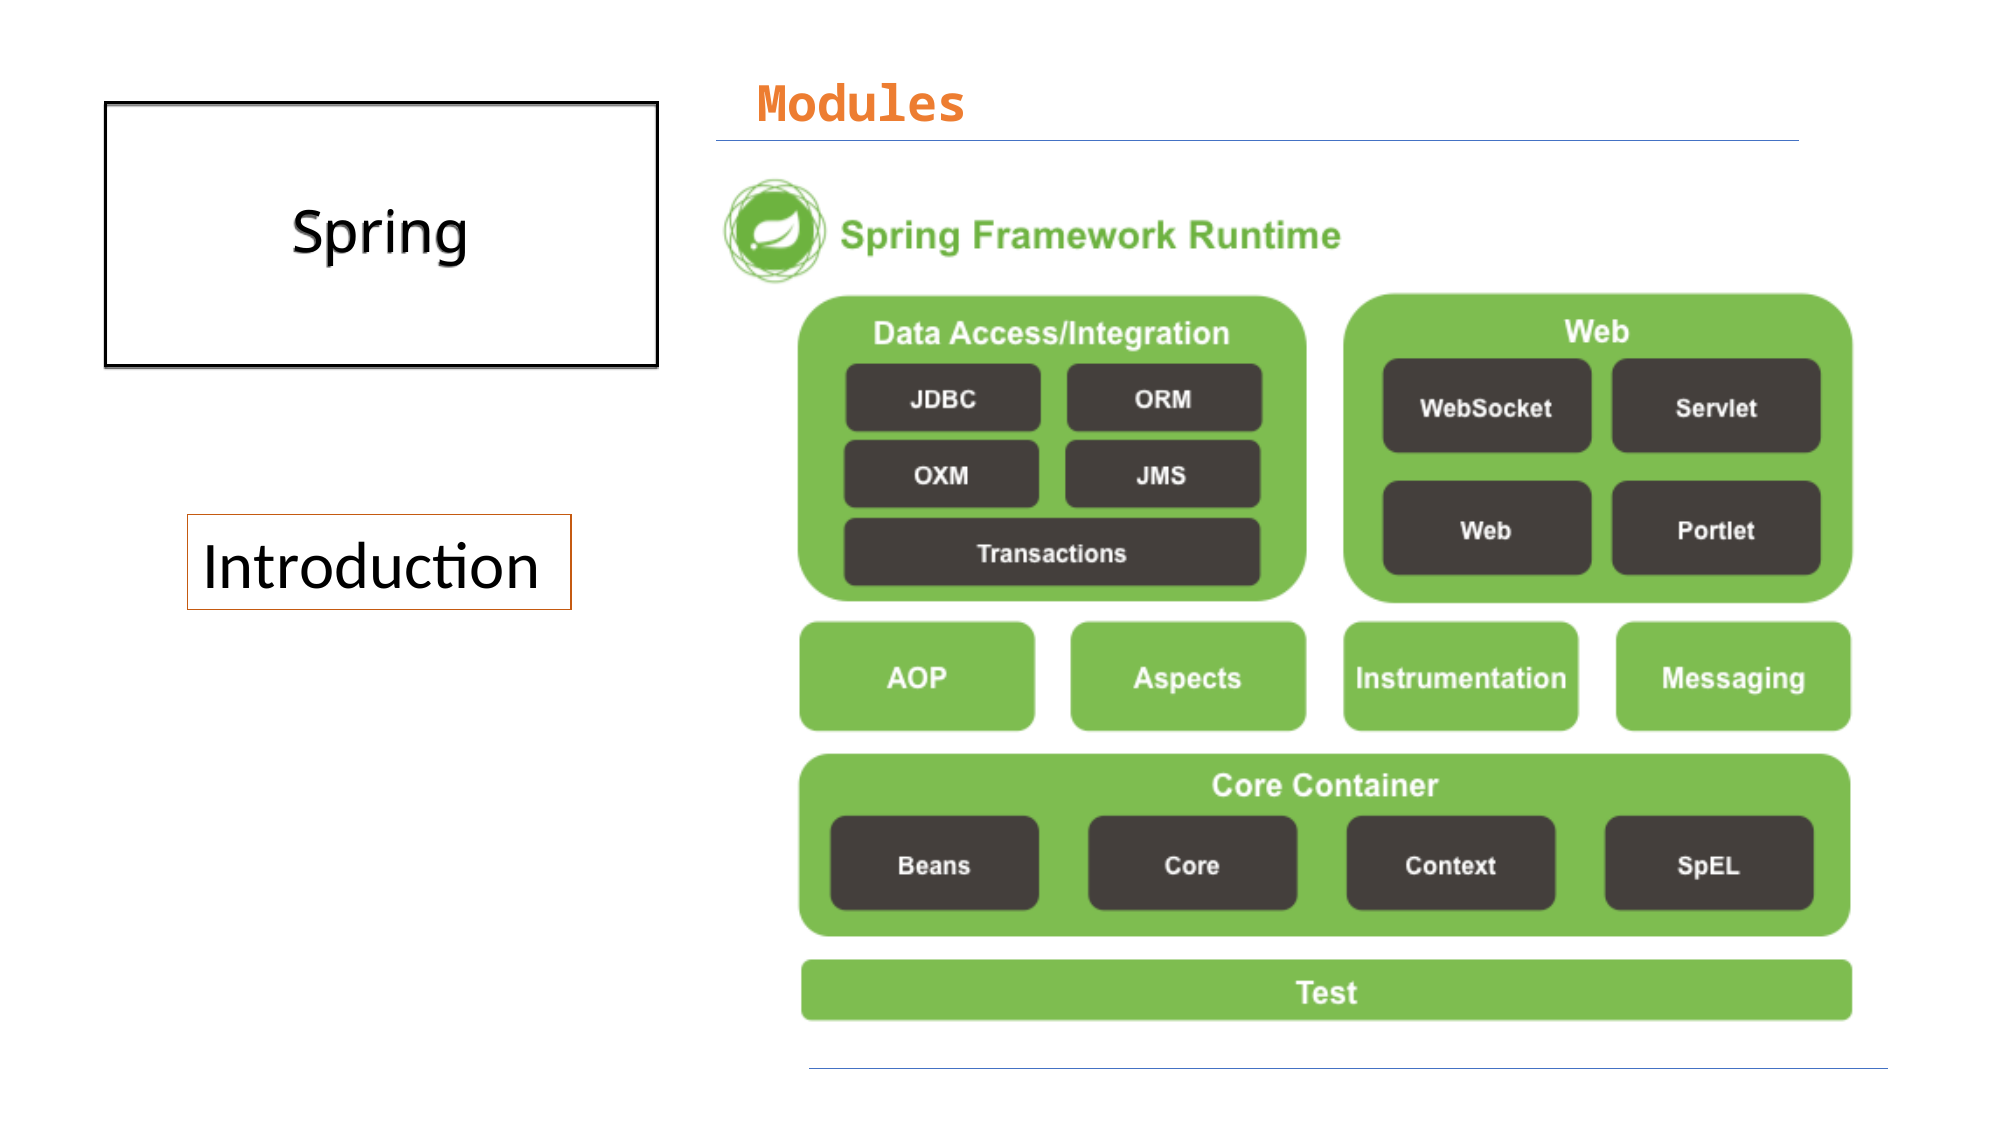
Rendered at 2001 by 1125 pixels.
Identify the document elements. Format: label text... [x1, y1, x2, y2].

text_box Modules [742, 64, 1258, 141]
text_box Introduction [187, 514, 571, 610]
title Spring [105, 102, 658, 366]
picture [716, 169, 1863, 1029]
